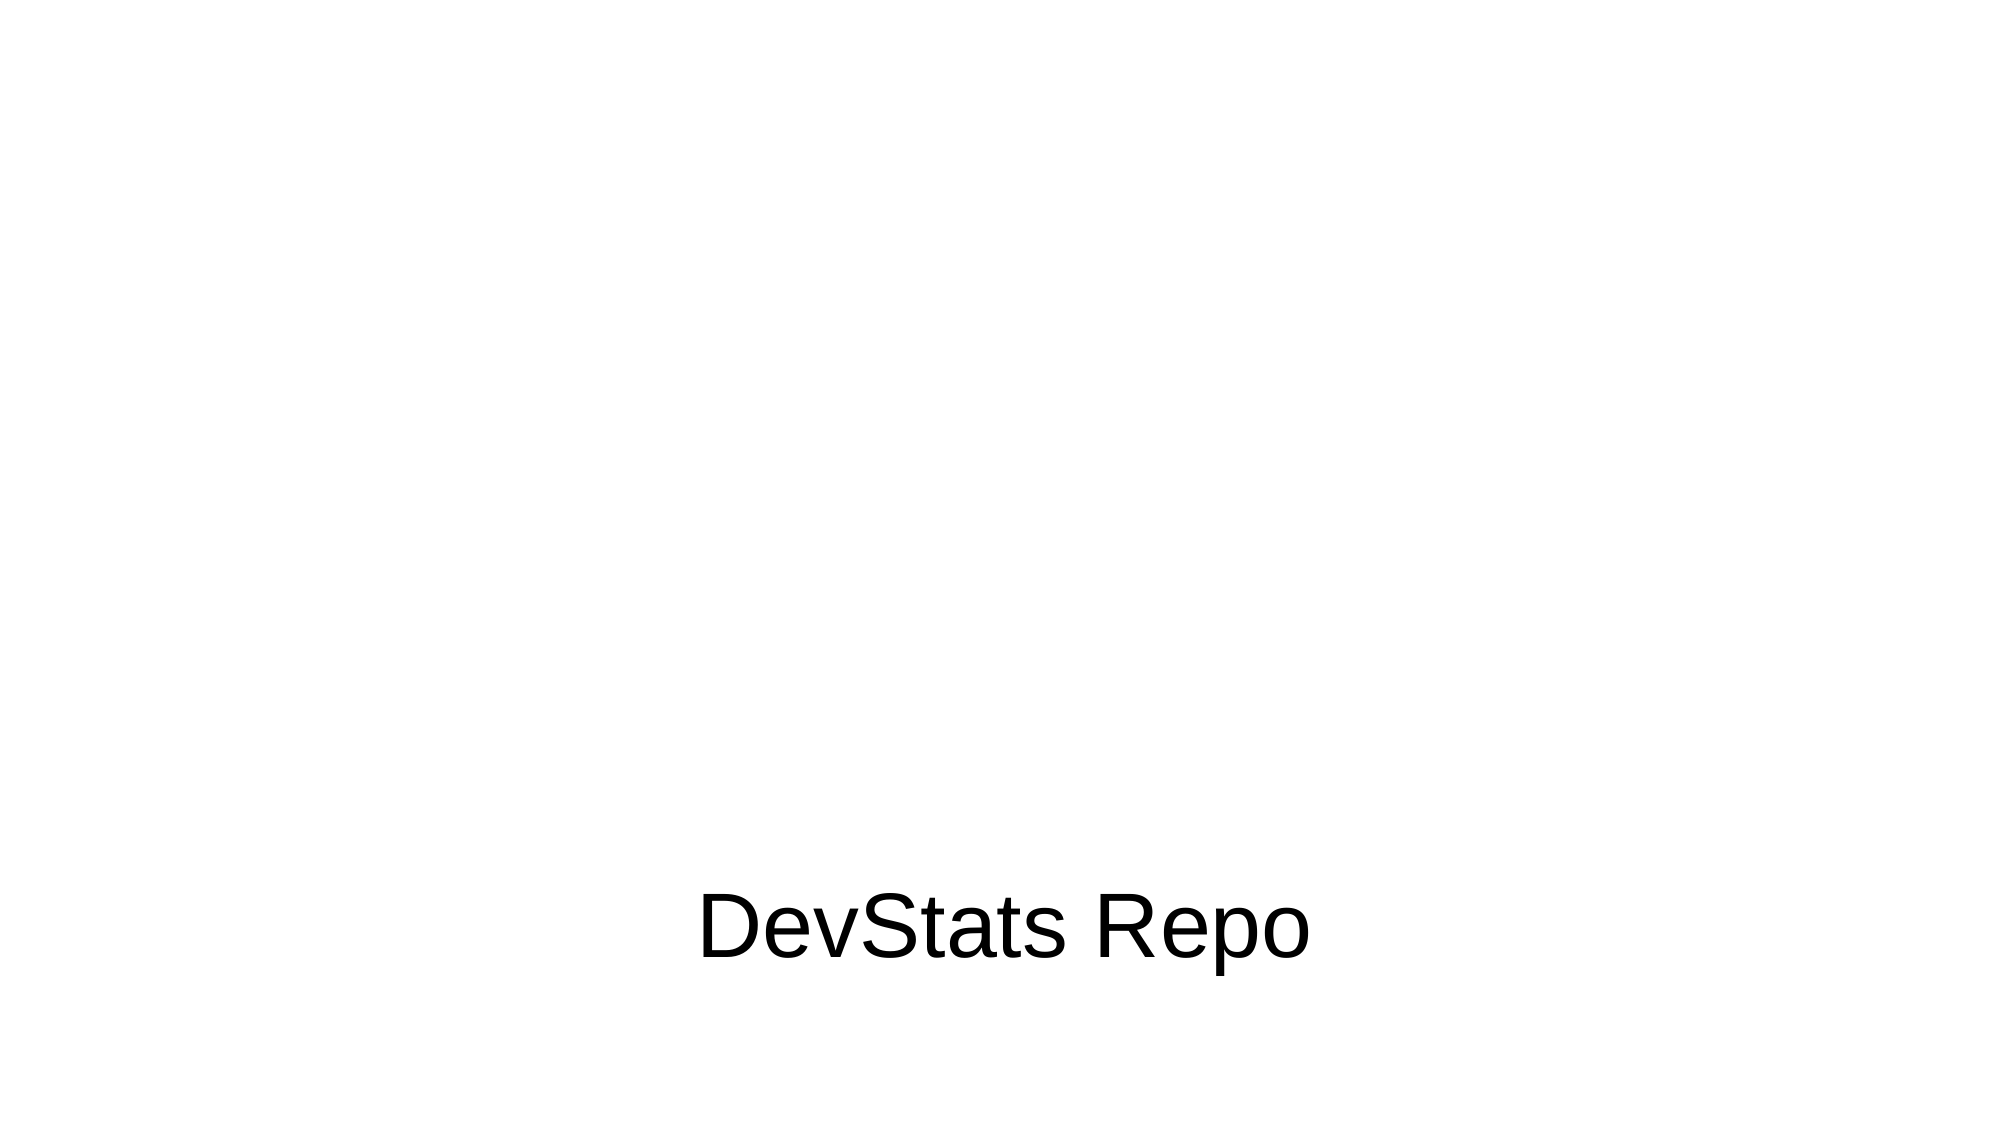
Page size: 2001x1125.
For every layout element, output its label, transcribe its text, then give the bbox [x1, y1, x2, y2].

title DevStats Repo [105, 832, 1906, 1021]
